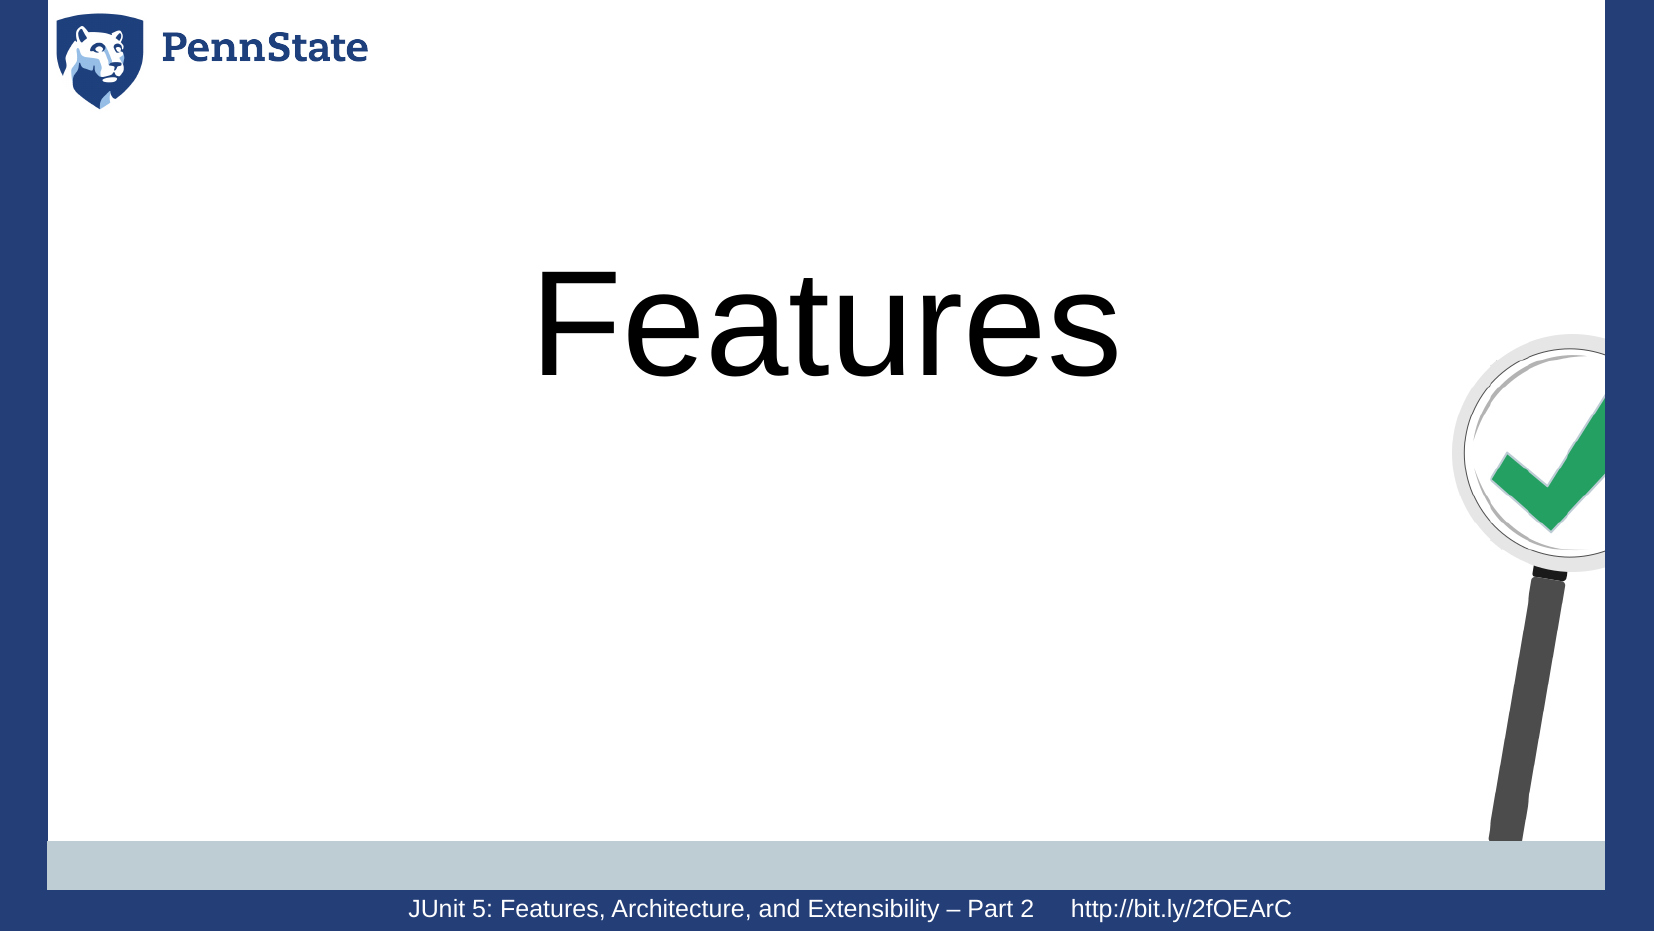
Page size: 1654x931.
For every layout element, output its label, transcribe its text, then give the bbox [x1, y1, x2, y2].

picture [1452, 334, 1605, 841]
picture [48, 0, 411, 152]
list Features [261, 240, 1393, 436]
